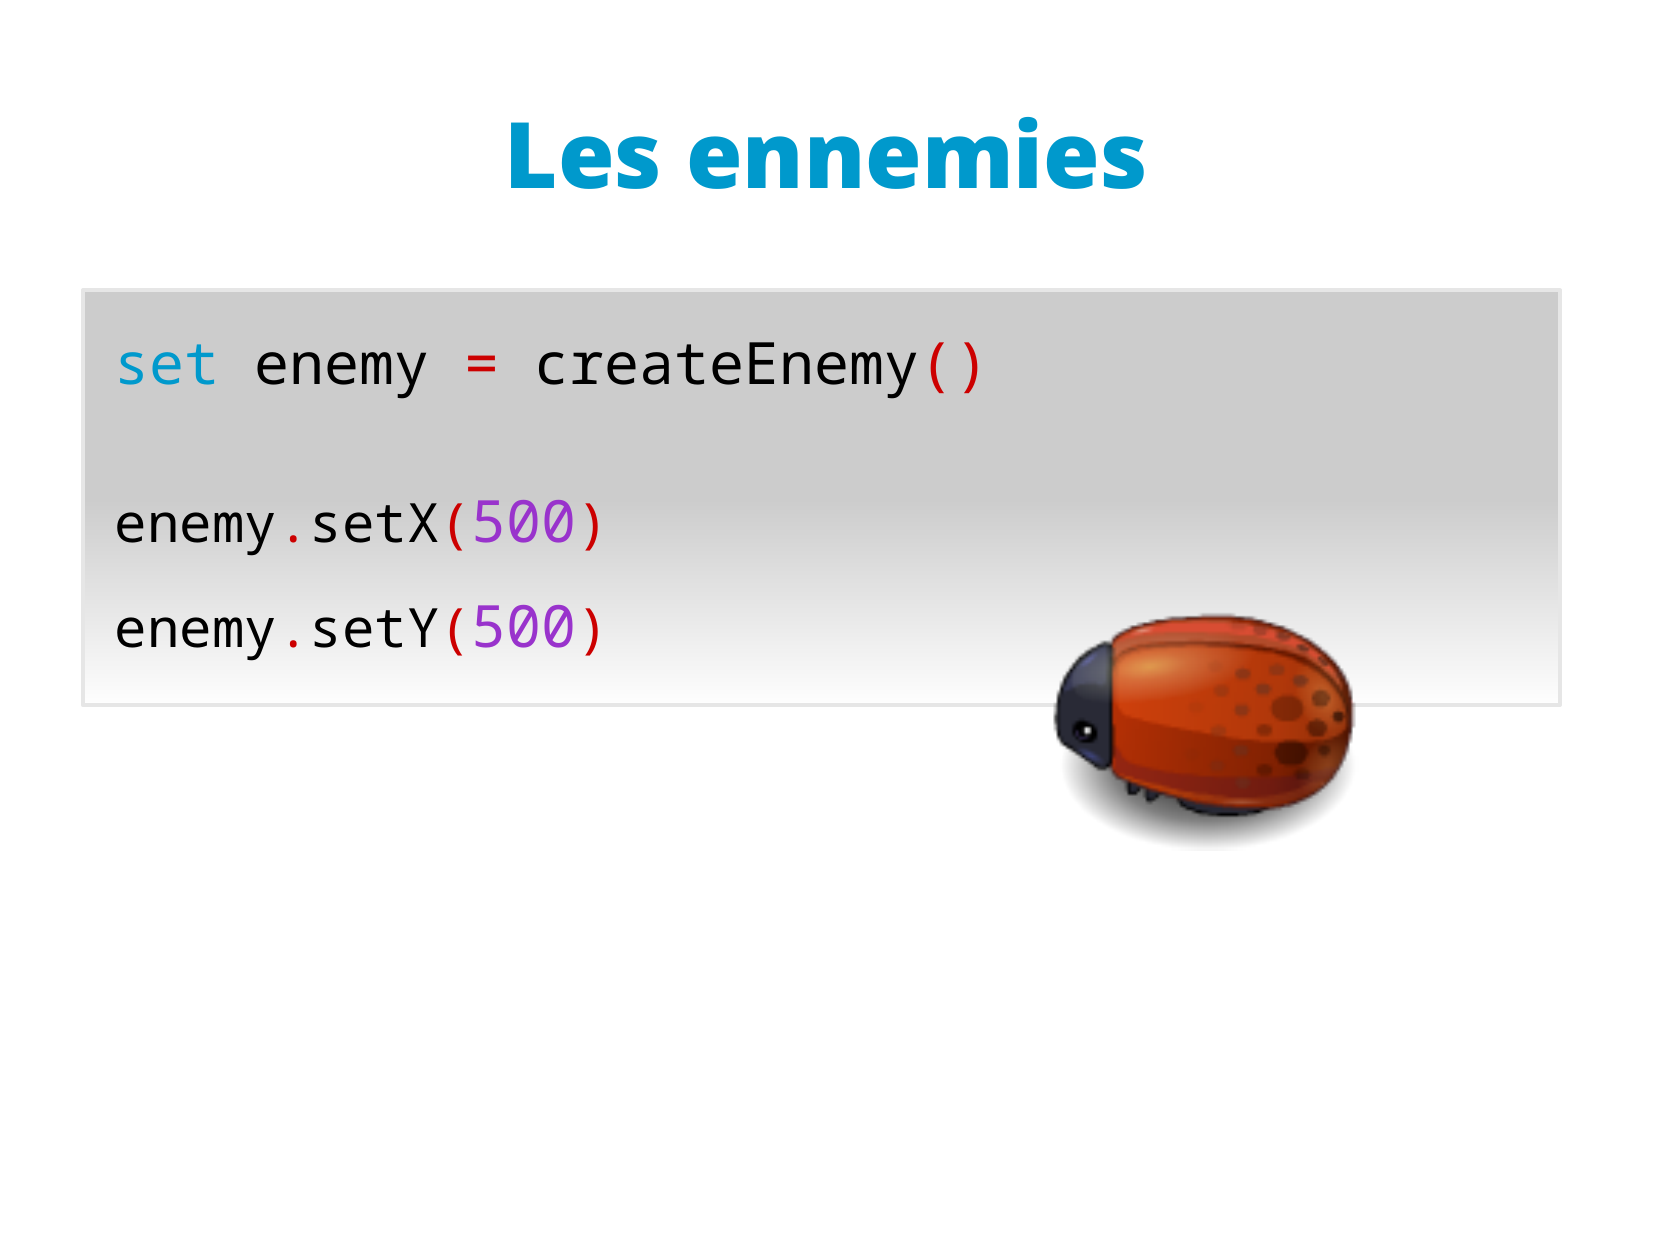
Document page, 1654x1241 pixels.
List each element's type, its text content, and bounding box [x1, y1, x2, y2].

picture [1049, 578, 1359, 851]
title Les ennemies [82, 49, 1571, 257]
list set enemy = createEnemy() enemy.setX(500) enemy.setY(500) [82, 290, 1561, 706]
